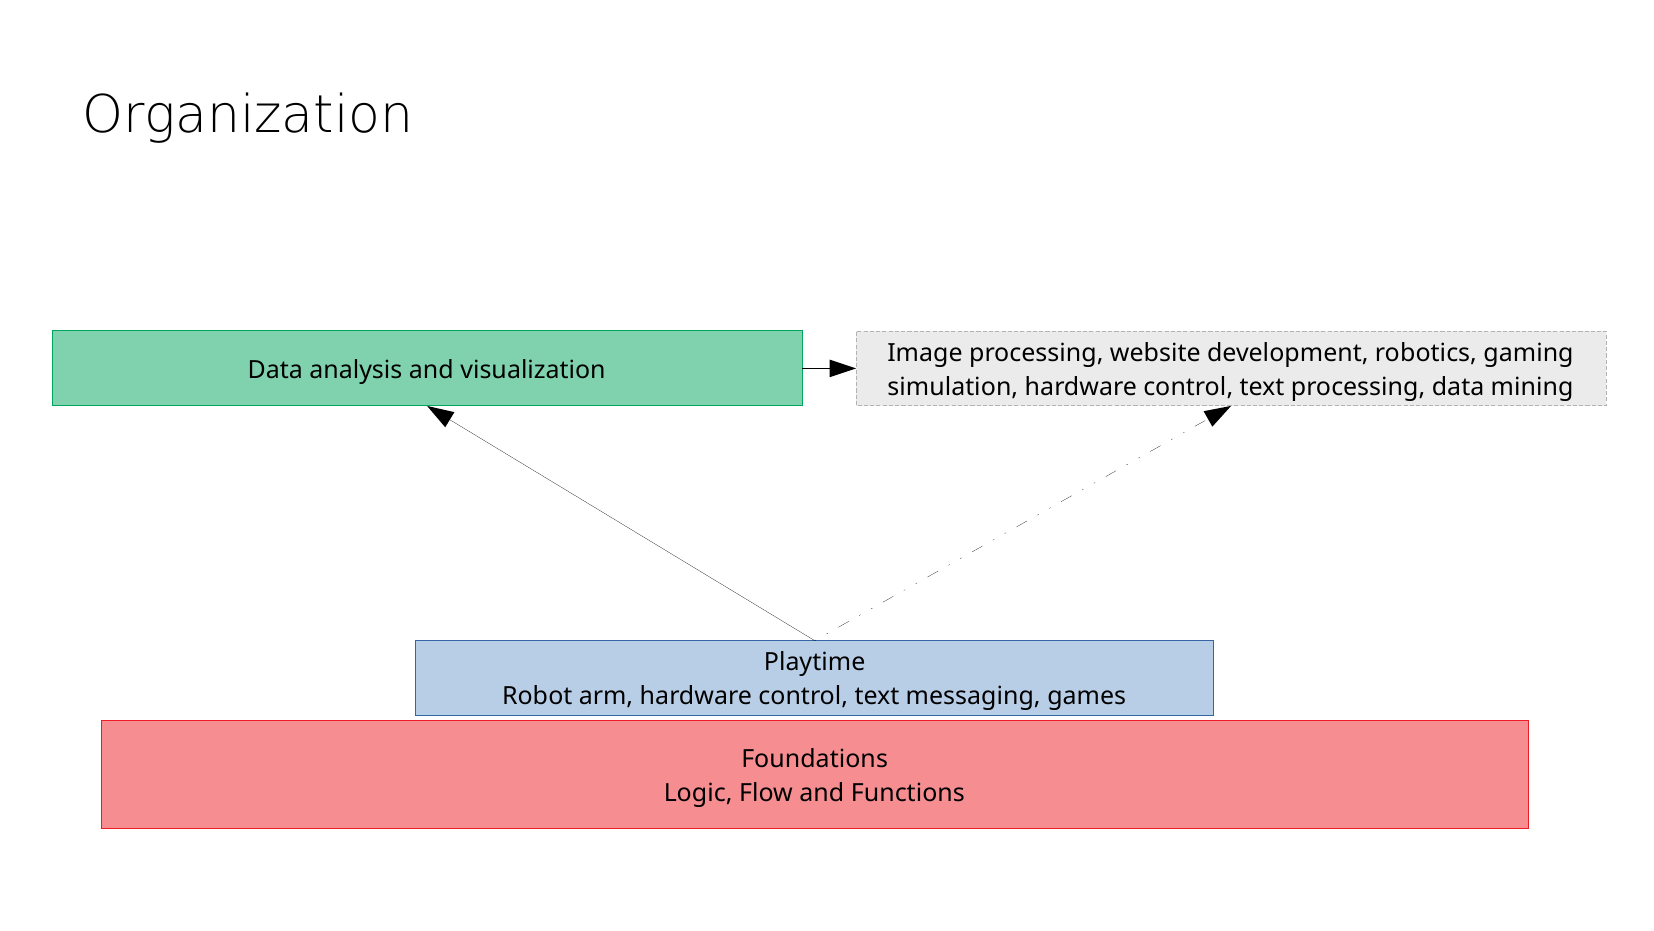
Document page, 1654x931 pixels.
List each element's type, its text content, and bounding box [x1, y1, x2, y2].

title Organization [82, 37, 1571, 193]
text_box Playtime Robot arm, hardware control, text messaging, games [415, 640, 1214, 716]
text_box Data analysis and visualization [52, 330, 803, 406]
text_box Foundations Logic, Flow and Functions [101, 720, 1529, 829]
text_box Image processing, website development, robotics, gaming simulation, hardware control, text processing, data mining [856, 331, 1607, 406]
